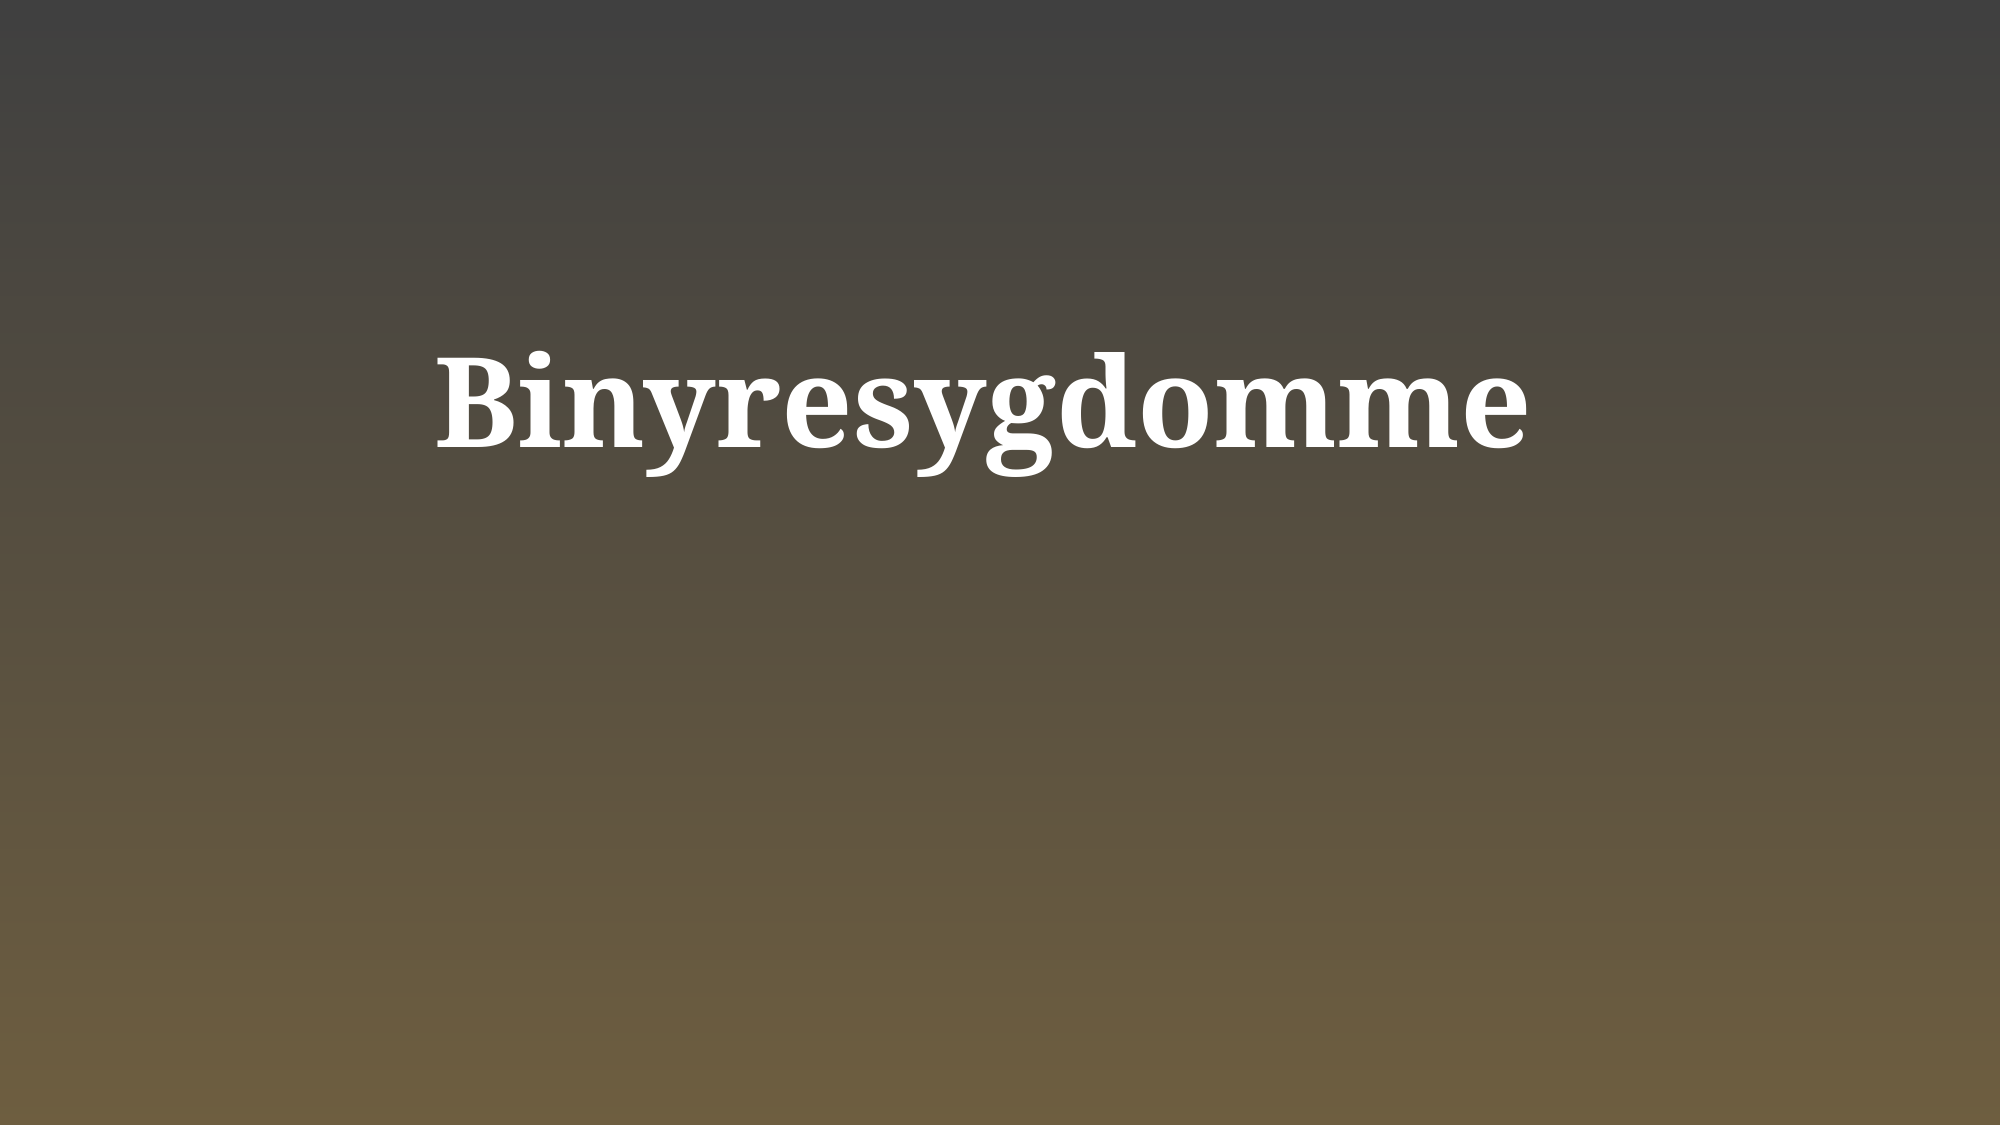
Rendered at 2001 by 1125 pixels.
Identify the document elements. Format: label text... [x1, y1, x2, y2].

list Binyresygdomme [137, 299, 1863, 1014]
